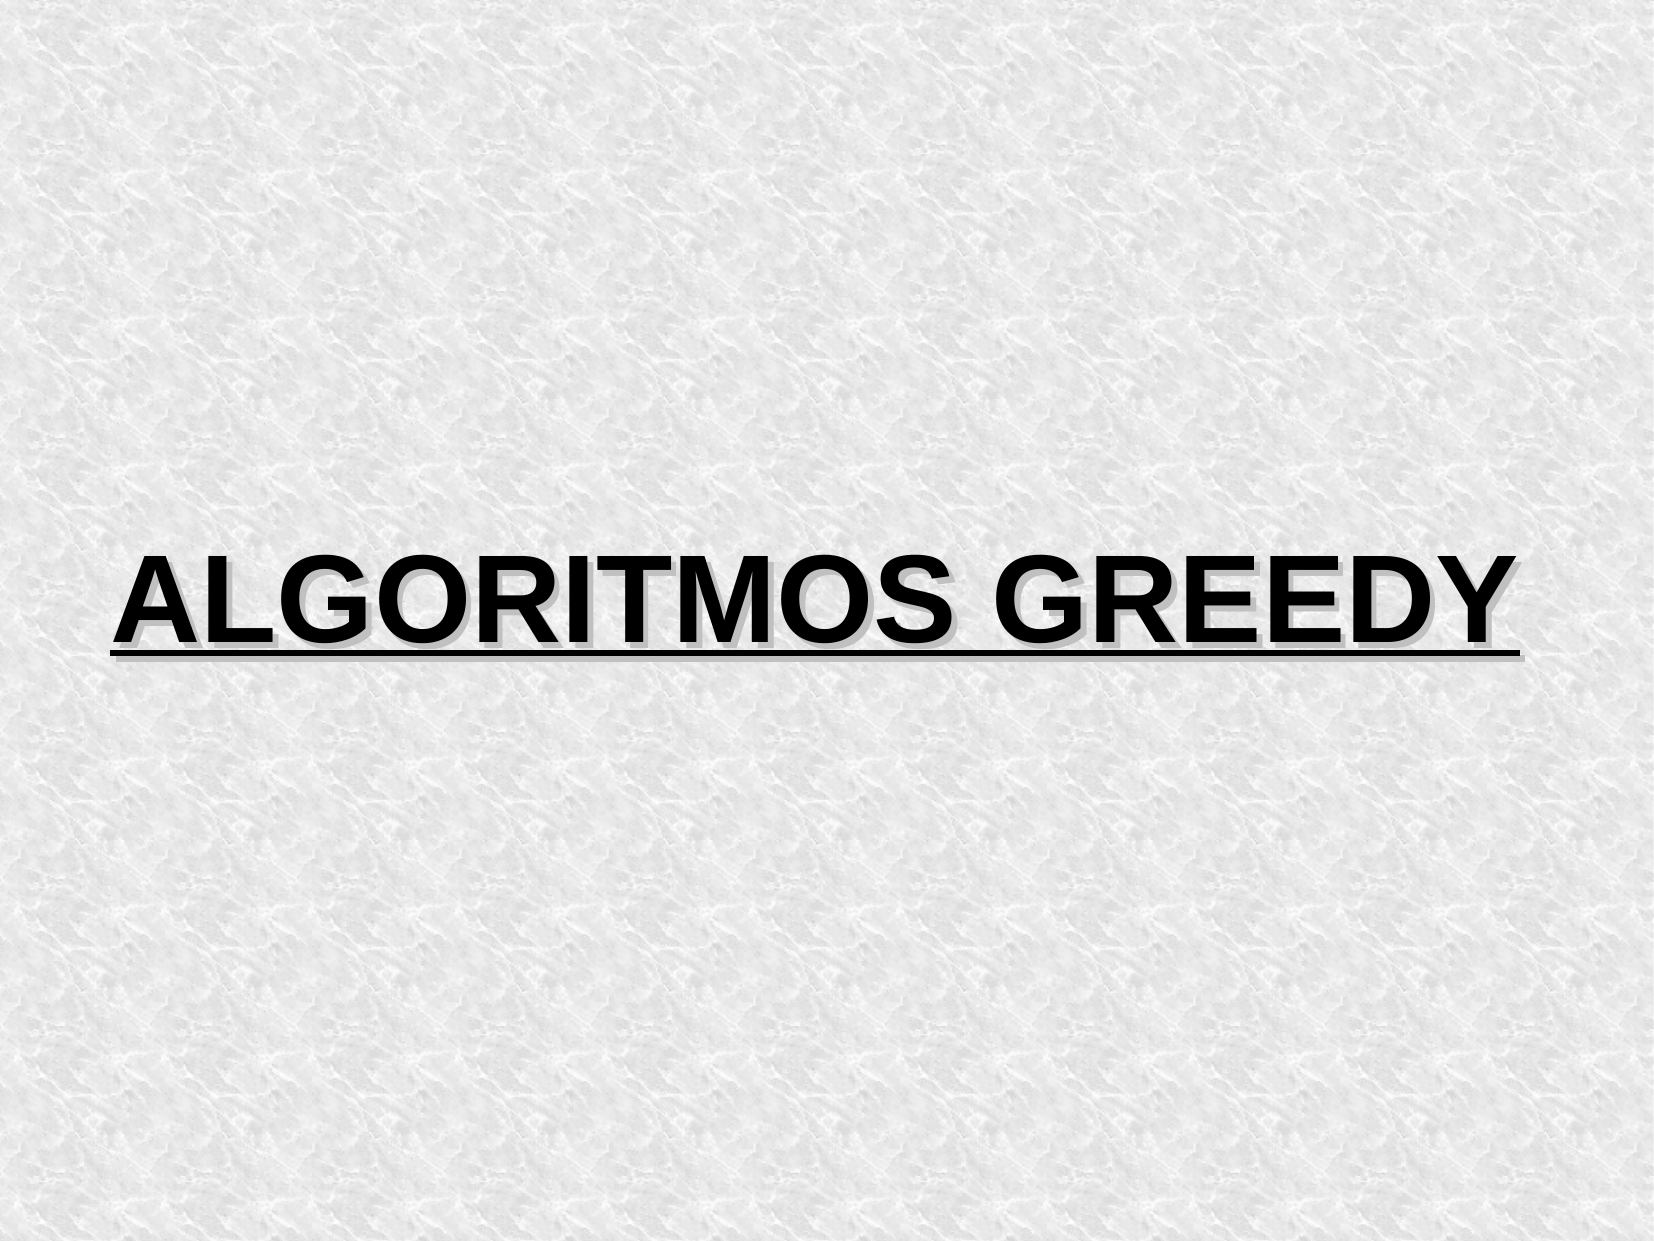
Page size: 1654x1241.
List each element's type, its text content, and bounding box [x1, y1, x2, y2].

picture [0, 0, 1654, 1241]
title ALGORITMOS GREEDY [70, 496, 1560, 704]
